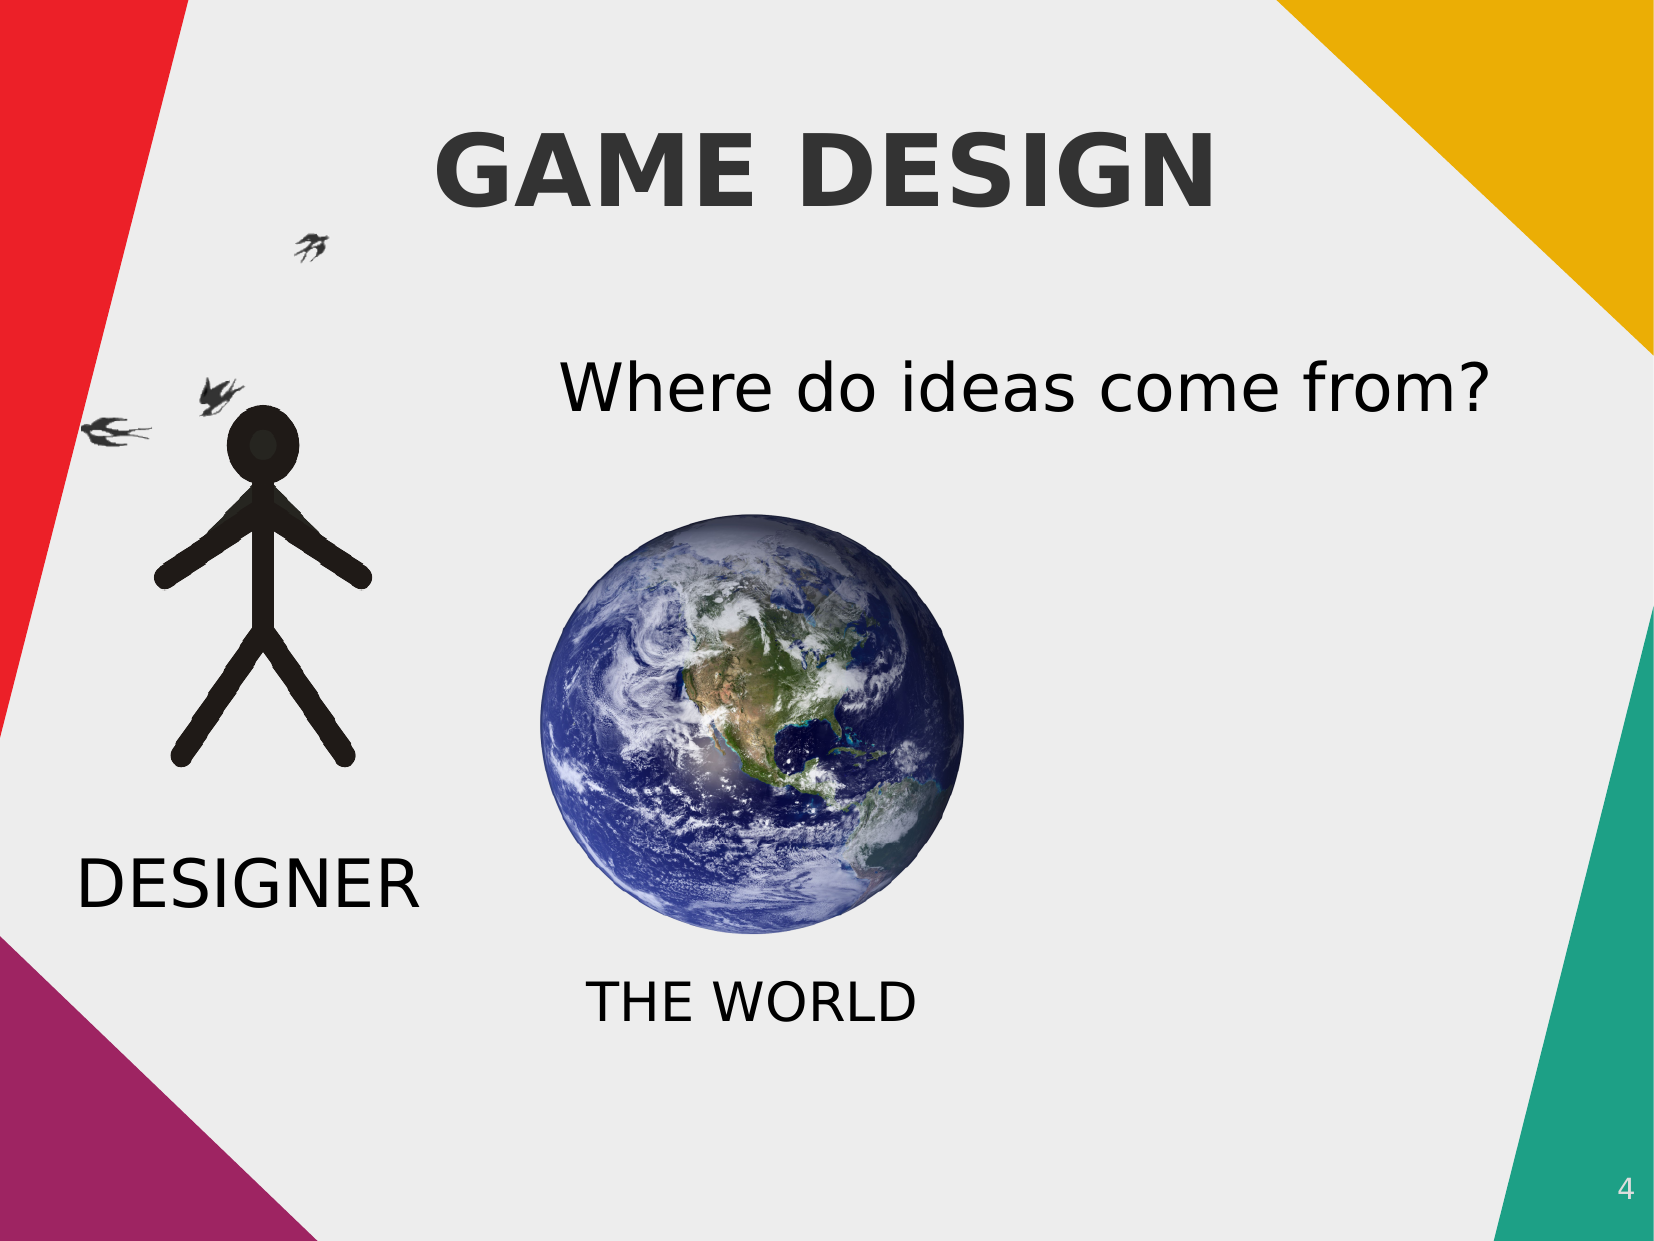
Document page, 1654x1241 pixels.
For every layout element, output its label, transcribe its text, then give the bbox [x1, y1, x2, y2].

text_box DESIGNER [61, 838, 438, 932]
text_box THE WORLD [571, 963, 934, 1042]
title GAME DESIGN [114, 73, 1539, 271]
picture [0, 153, 993, 1028]
text_box Where do ideas come from? [543, 342, 1619, 461]
